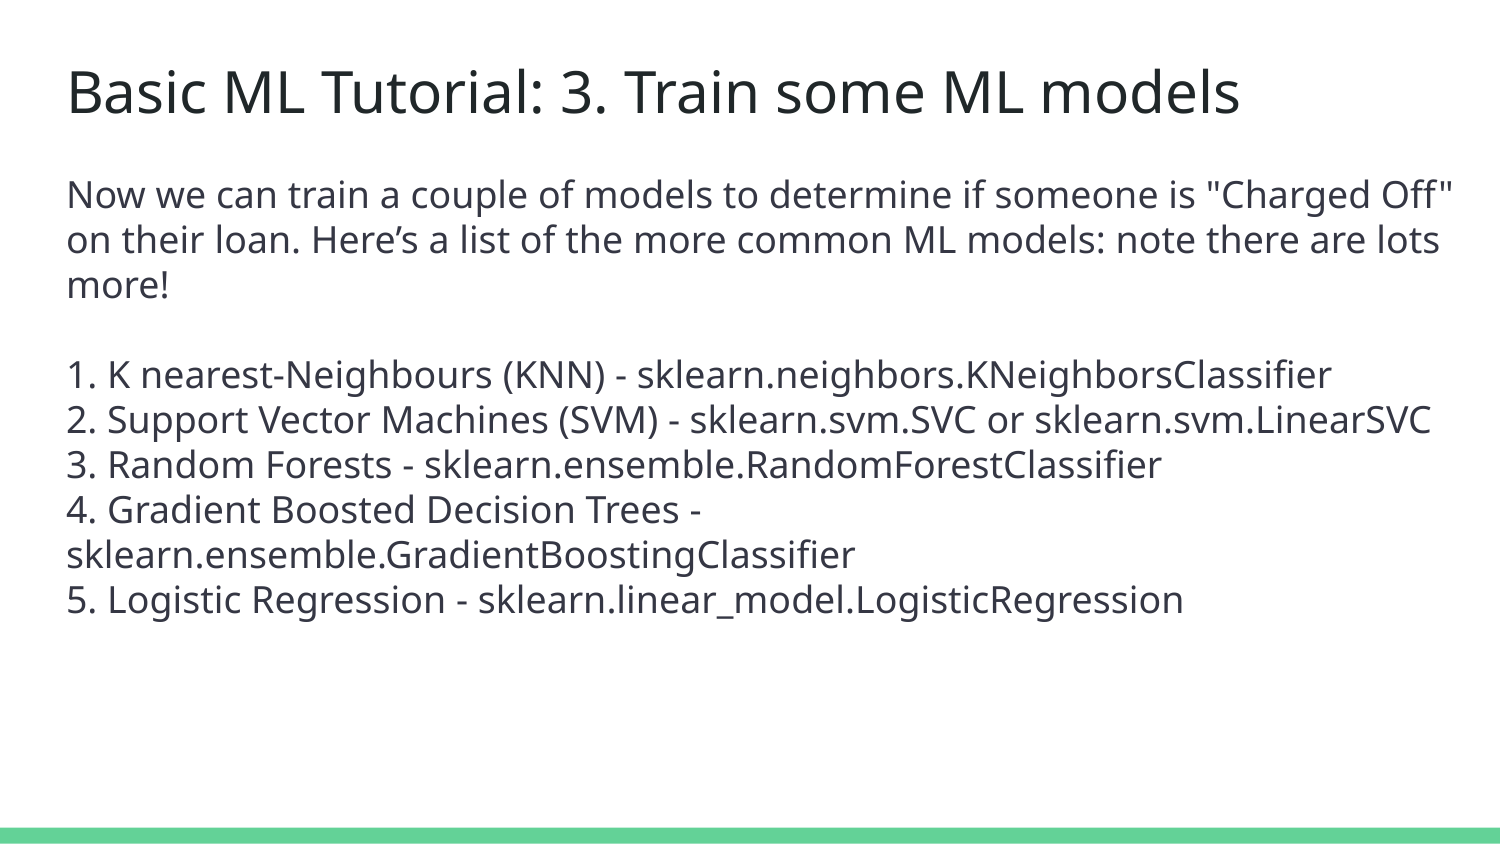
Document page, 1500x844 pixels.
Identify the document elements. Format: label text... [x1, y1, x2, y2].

title Basic ML Tutorial: 3. Train some ML models [51, 39, 1449, 134]
list Now we can train a couple of models to determine if someone is "Charged Off" on their loan. Here’s a list of the more common ML models: note there are lots more! 1. K nearest-Neighbours (KNN) - sklearn.neighbors.KNeighborsClassifier 2. Support Vector Machines (SVM) - sklearn.svm.SVC or sklearn.svm.LinearSVC 3. Random Forests - sklearn.ensemble.RandomForestClassifier 4. Gradient Boosted Decision Trees - sklearn.ensemble.GradientBoostingClassifier 5. Logistic Regression - sklearn.linear_model.LogisticRegression [51, 155, 1500, 529]
